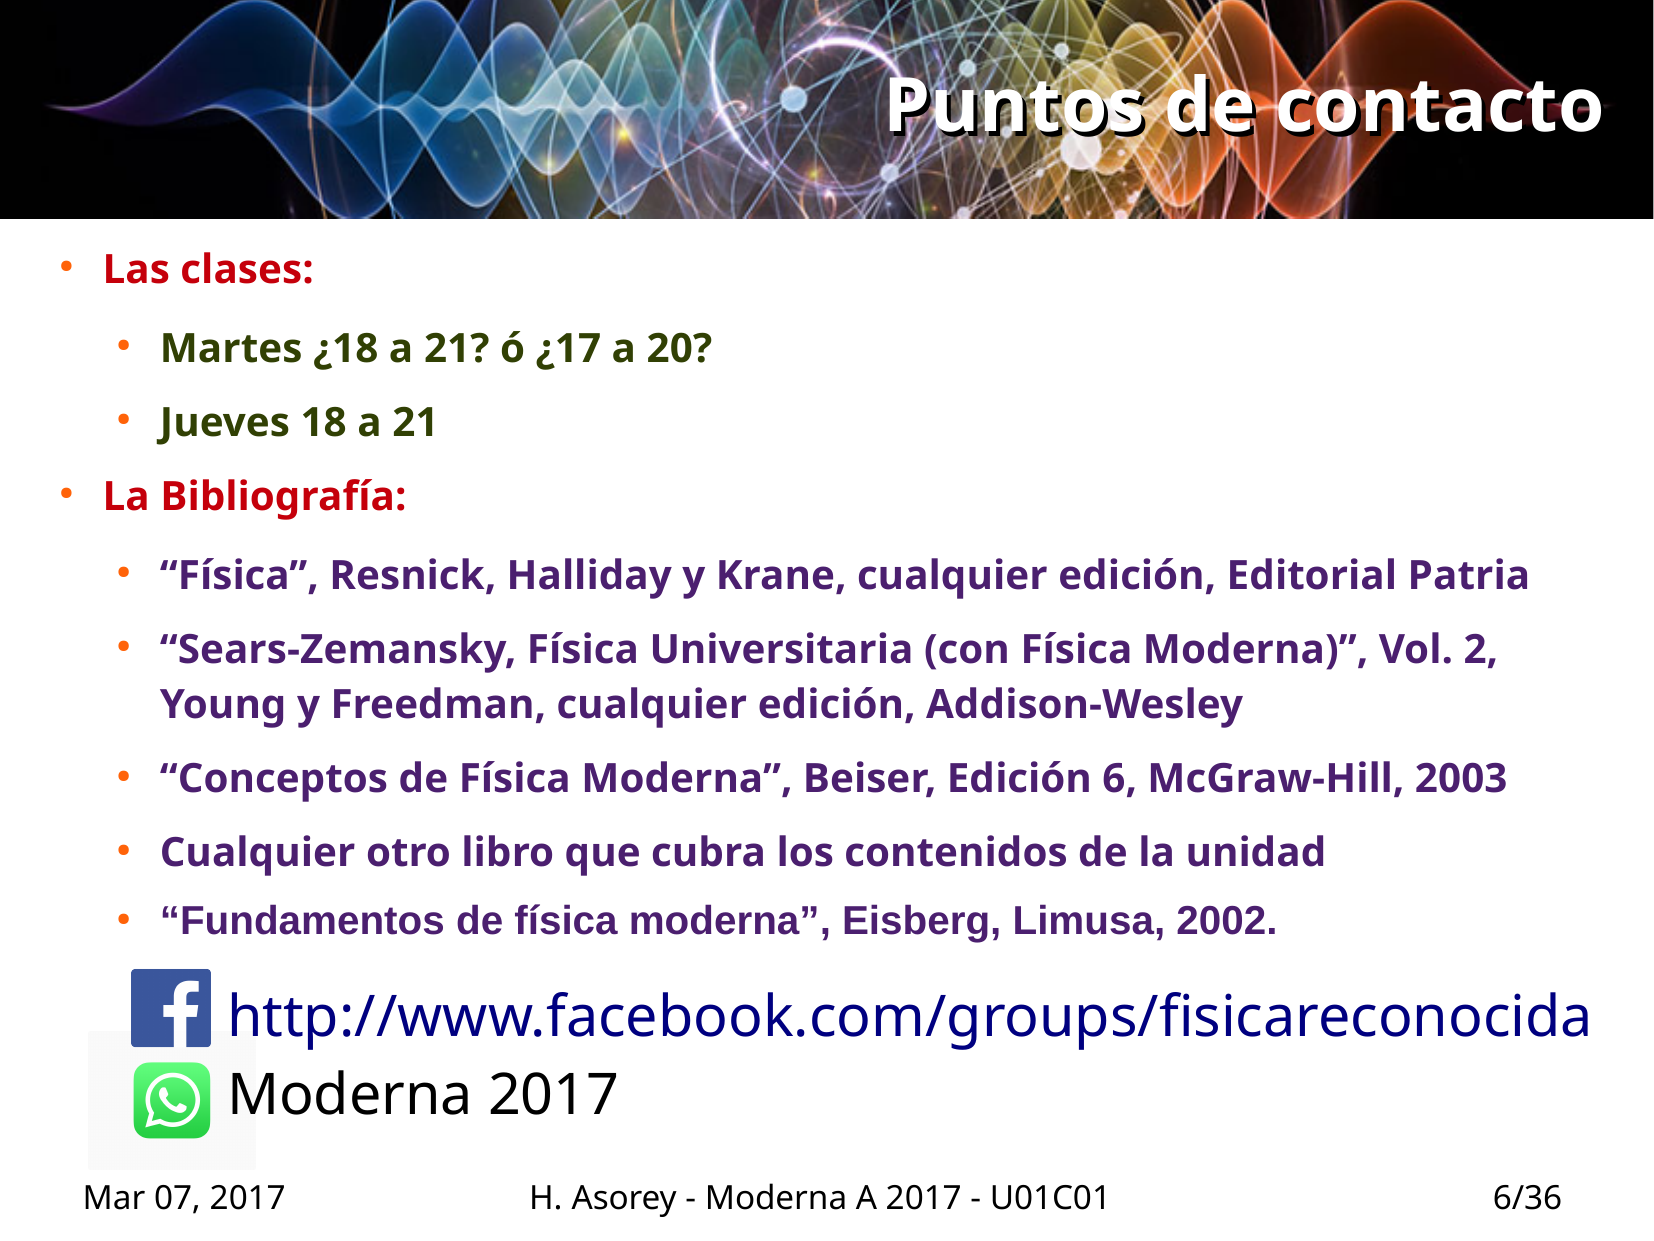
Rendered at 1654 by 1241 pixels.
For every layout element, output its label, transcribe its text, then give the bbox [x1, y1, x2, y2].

picture [88, 966, 256, 1171]
title Puntos de contacto [45, 15, 1606, 191]
list http://www.facebook.com/groups/fisicareconocida Moderna 2017 [146, 975, 1636, 1155]
list Las clases: Martes ¿18 a 21? ó ¿17 a 20? Jueves 18 a 21 La Bibliografía: “Física”, Resnick, Halliday y Krane, cualquier edición, Editorial Patria “Sears-Zemansky, Física Universitaria (con Física Moderna)”, Vol. 2, Young y Freedman, cualquier edición, Addison-Wesley “Conceptos de Física Moderna”, Beiser, Edición 6, McGraw-Hill, 2003 Cualquier otro libro que cubra los contenidos de la unidad “Fundamentos de física moderna”, Eisberg, Limusa, 2002. [45, 240, 1636, 961]
picture [0, 0, 1654, 219]
